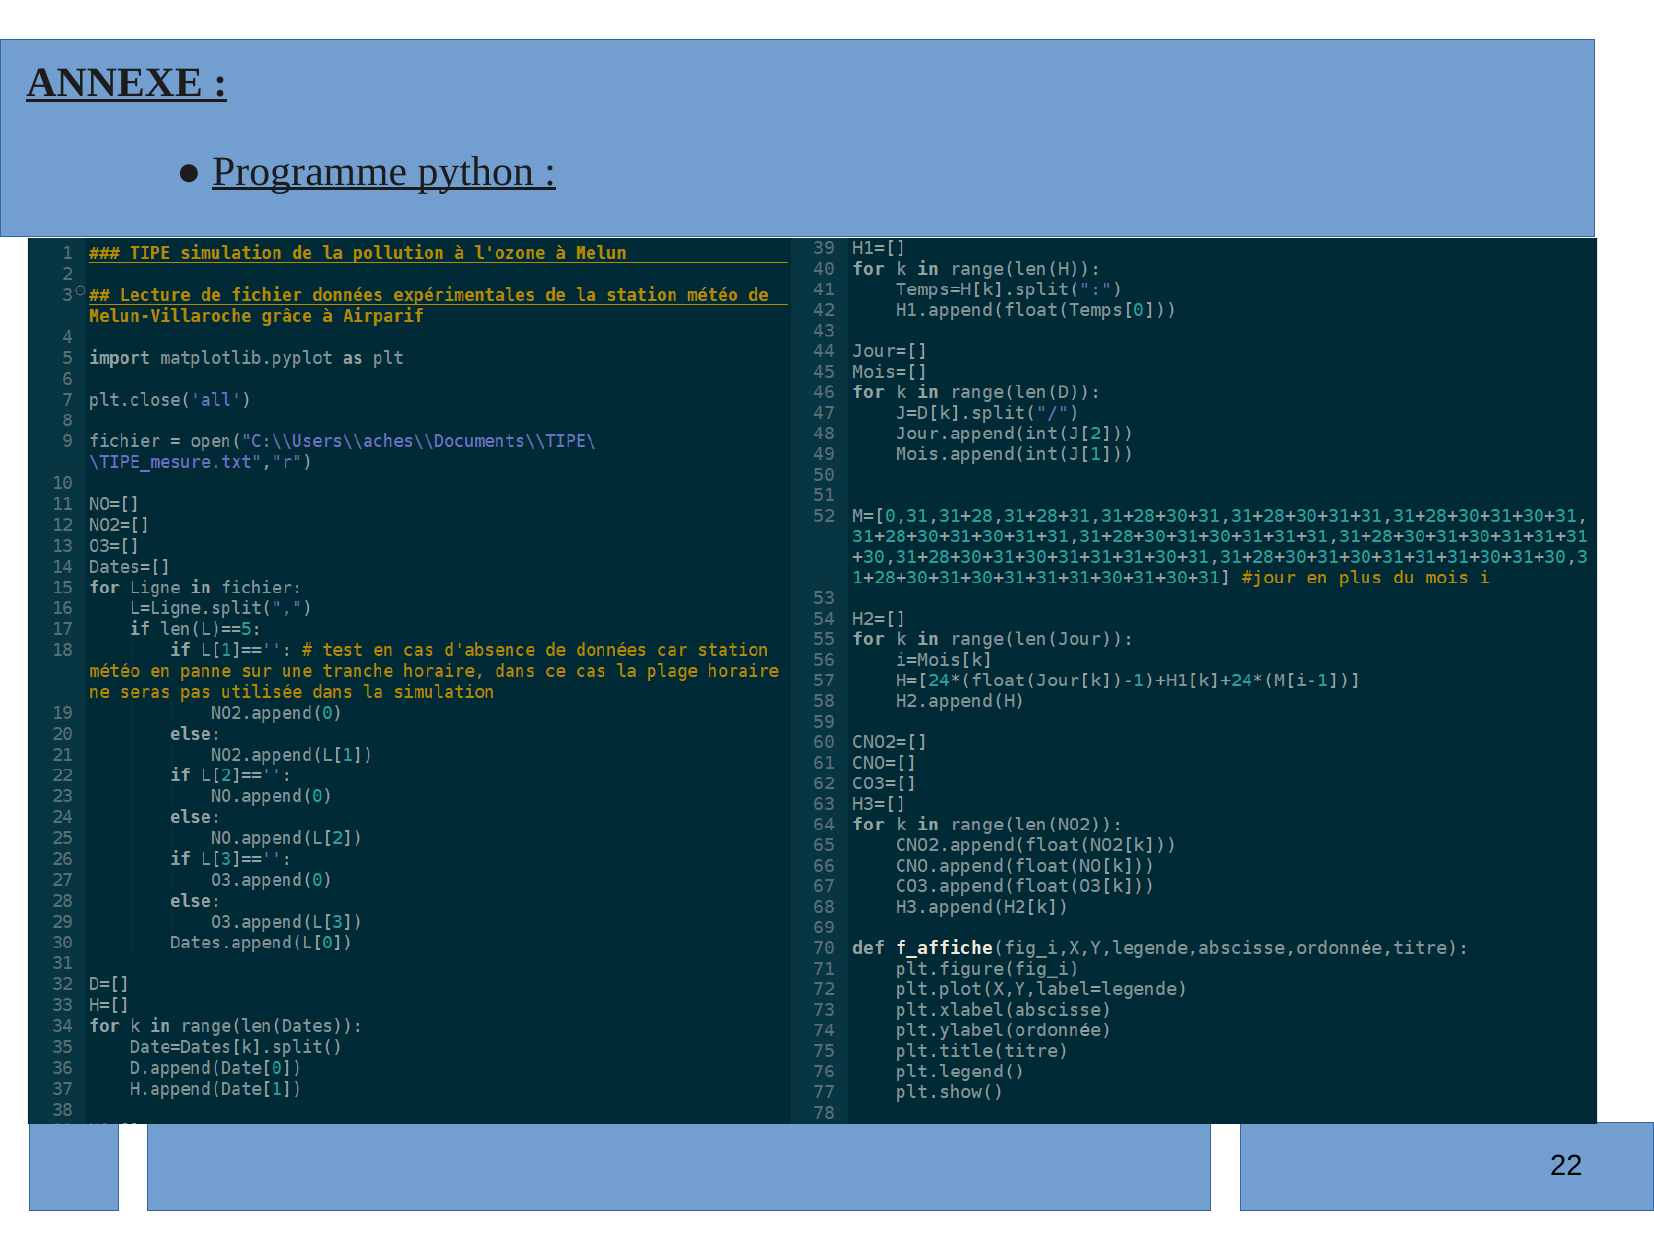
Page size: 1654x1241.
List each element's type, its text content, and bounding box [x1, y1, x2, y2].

picture [296, 873, 300, 885]
picture [1037, 451, 1044, 459]
picture [90, 519, 102, 530]
picture [1580, 531, 1584, 541]
picture [552, 288, 559, 300]
picture [293, 668, 299, 676]
picture [404, 664, 411, 676]
picture [897, 1089, 902, 1101]
picture [1201, 551, 1205, 562]
picture [283, 668, 289, 676]
picture [853, 366, 862, 377]
picture [658, 292, 665, 300]
picture [757, 647, 766, 655]
picture [729, 292, 736, 300]
picture [90, 310, 103, 321]
picture [973, 1091, 981, 1097]
picture [957, 431, 964, 442]
picture [177, 605, 188, 615]
picture [202, 250, 219, 258]
picture [951, 1085, 958, 1097]
picture [972, 389, 979, 397]
picture [1450, 531, 1454, 541]
picture [1515, 531, 1519, 541]
picture [1080, 860, 1093, 871]
picture [898, 818, 902, 829]
picture [1504, 510, 1508, 521]
picture [436, 250, 442, 258]
picture [897, 448, 905, 459]
picture [1396, 551, 1400, 562]
picture [898, 262, 902, 274]
picture [984, 283, 989, 294]
picture [909, 551, 913, 562]
picture [1255, 531, 1259, 541]
picture [972, 822, 979, 829]
picture [215, 1023, 219, 1033]
picture [980, 883, 990, 891]
picture [1320, 531, 1324, 541]
picture [152, 310, 159, 321]
picture [898, 632, 902, 644]
picture [972, 266, 979, 274]
picture [283, 1020, 288, 1031]
picture [1091, 839, 1104, 850]
picture [101, 248, 108, 258]
picture [248, 919, 255, 931]
picture [212, 313, 219, 321]
picture [293, 246, 306, 258]
picture [980, 863, 990, 871]
picture [1407, 510, 1411, 521]
picture [91, 248, 97, 258]
picture [212, 707, 224, 718]
picture [288, 313, 299, 321]
picture [290, 752, 298, 760]
picture [1092, 674, 1097, 685]
picture [212, 832, 224, 843]
picture [394, 250, 402, 258]
picture [957, 842, 964, 854]
picture [212, 749, 224, 760]
picture [1315, 575, 1325, 582]
picture [853, 510, 862, 521]
picture [1054, 1027, 1066, 1035]
picture [415, 689, 431, 697]
picture [359, 250, 371, 258]
picture [587, 292, 595, 300]
picture [1135, 838, 1140, 850]
picture [866, 531, 870, 541]
picture [859, 941, 866, 953]
picture [1275, 675, 1284, 685]
picture [1353, 531, 1357, 541]
picture [280, 835, 289, 843]
picture [1153, 945, 1163, 953]
picture [1180, 675, 1184, 685]
picture [991, 431, 1001, 438]
picture [1082, 510, 1086, 521]
picture [915, 287, 932, 298]
picture [212, 668, 218, 676]
picture [1234, 551, 1238, 562]
picture [864, 736, 877, 747]
picture [1569, 510, 1573, 521]
picture [607, 250, 615, 258]
picture [248, 940, 255, 951]
picture [345, 310, 352, 321]
picture [941, 406, 946, 418]
picture [1200, 674, 1205, 685]
picture [920, 510, 924, 521]
picture [1104, 551, 1108, 562]
picture [1050, 572, 1054, 582]
picture [607, 647, 614, 655]
picture [90, 689, 97, 697]
picture [1428, 551, 1432, 562]
picture [189, 1086, 198, 1094]
picture [1212, 572, 1216, 582]
picture [755, 288, 762, 300]
picture [1374, 510, 1378, 521]
picture [214, 355, 220, 363]
picture [158, 668, 168, 676]
picture [207, 288, 219, 300]
picture [1115, 510, 1119, 521]
picture [364, 292, 371, 300]
picture [688, 292, 701, 300]
picture [907, 860, 920, 871]
picture [296, 915, 300, 927]
picture [1136, 675, 1140, 685]
picture [953, 510, 957, 521]
picture [969, 698, 979, 706]
picture [243, 1040, 248, 1052]
picture [897, 1027, 902, 1039]
picture [578, 643, 584, 655]
picture [870, 348, 877, 356]
picture [1212, 510, 1216, 521]
picture [151, 459, 159, 467]
picture [503, 647, 512, 655]
picture [792, 238, 847, 1124]
picture [27, 238, 85, 1124]
picture [161, 292, 168, 300]
picture [132, 1019, 136, 1031]
picture [280, 919, 289, 927]
picture [864, 757, 877, 768]
picture [577, 247, 594, 258]
picture [296, 789, 300, 801]
picture [270, 940, 279, 947]
picture [189, 1065, 198, 1073]
picture [1061, 531, 1065, 541]
picture [1270, 575, 1277, 582]
picture [1114, 879, 1119, 891]
picture [967, 1089, 973, 1097]
picture [1038, 900, 1043, 912]
picture [972, 636, 979, 644]
picture [202, 668, 208, 676]
picture [516, 668, 521, 676]
picture [969, 904, 979, 912]
picture [1028, 531, 1032, 541]
picture [1426, 575, 1435, 582]
picture [280, 877, 289, 885]
picture [493, 438, 502, 446]
picture [897, 1007, 902, 1019]
picture [1070, 1027, 1075, 1035]
picture [1054, 678, 1061, 685]
picture [1136, 551, 1140, 562]
picture [980, 1069, 990, 1076]
picture [969, 307, 979, 315]
picture [374, 664, 380, 676]
picture [329, 689, 340, 697]
picture [219, 438, 227, 446]
picture [319, 288, 326, 300]
picture [709, 664, 715, 676]
picture [222, 313, 228, 321]
picture [121, 434, 127, 446]
picture [957, 883, 964, 895]
picture [1059, 819, 1072, 829]
picture [1142, 986, 1152, 994]
picture [354, 668, 360, 676]
picture [101, 290, 108, 300]
picture [897, 966, 902, 977]
picture [101, 355, 113, 367]
text_box 22 [1535, 1142, 1625, 1218]
picture [293, 435, 298, 446]
picture [384, 434, 391, 446]
picture [406, 292, 412, 300]
picture [1037, 431, 1044, 438]
picture [202, 1023, 208, 1031]
picture [1331, 551, 1335, 562]
picture [913, 431, 920, 438]
picture [90, 498, 102, 509]
picture [263, 313, 271, 325]
picture [116, 355, 122, 363]
picture [1147, 572, 1151, 582]
picture [866, 242, 870, 253]
picture [111, 248, 118, 258]
picture [953, 572, 957, 582]
picture [897, 986, 902, 998]
picture [248, 835, 255, 847]
picture [588, 647, 603, 655]
picture [471, 643, 478, 655]
picture [178, 626, 188, 634]
picture [1461, 551, 1465, 562]
picture [481, 689, 492, 697]
picture [1547, 531, 1551, 541]
picture [918, 654, 927, 665]
picture [898, 386, 902, 397]
picture [260, 1023, 269, 1031]
picture [381, 647, 391, 655]
picture [1034, 822, 1044, 829]
picture [973, 653, 978, 665]
picture [91, 290, 97, 300]
picture [420, 292, 427, 300]
picture [907, 839, 920, 850]
picture [455, 292, 468, 300]
picture [957, 863, 964, 875]
picture [897, 1048, 902, 1060]
picture [252, 581, 259, 592]
picture [1526, 551, 1530, 562]
picture [1093, 448, 1097, 459]
picture [1288, 531, 1292, 541]
picture [1082, 572, 1086, 582]
picture [290, 710, 298, 718]
picture [991, 451, 1001, 459]
picture [1114, 859, 1119, 871]
picture [212, 790, 224, 801]
picture [991, 842, 1001, 850]
picture [90, 668, 98, 676]
picture [1007, 551, 1011, 562]
picture [475, 438, 487, 446]
picture [963, 531, 967, 541]
picture [1245, 510, 1249, 521]
picture [897, 1069, 902, 1080]
picture [248, 877, 255, 889]
picture [1320, 675, 1324, 685]
picture [197, 438, 204, 450]
picture [161, 355, 169, 363]
picture [1342, 510, 1346, 521]
picture [293, 355, 298, 367]
picture [855, 572, 859, 582]
picture [1351, 945, 1358, 953]
picture [280, 793, 289, 801]
picture [248, 793, 255, 805]
picture [296, 831, 300, 843]
text_box ANNEXE : [26, 59, 1002, 153]
picture [1034, 636, 1044, 644]
picture [1034, 266, 1044, 274]
picture [1088, 307, 1105, 319]
picture [121, 313, 128, 321]
picture [909, 304, 913, 315]
picture [1093, 531, 1097, 541]
picture [1335, 945, 1347, 953]
picture [161, 585, 168, 592]
text_box ● Programme python : [176, 147, 1565, 238]
picture [957, 451, 964, 463]
picture [1034, 389, 1044, 397]
